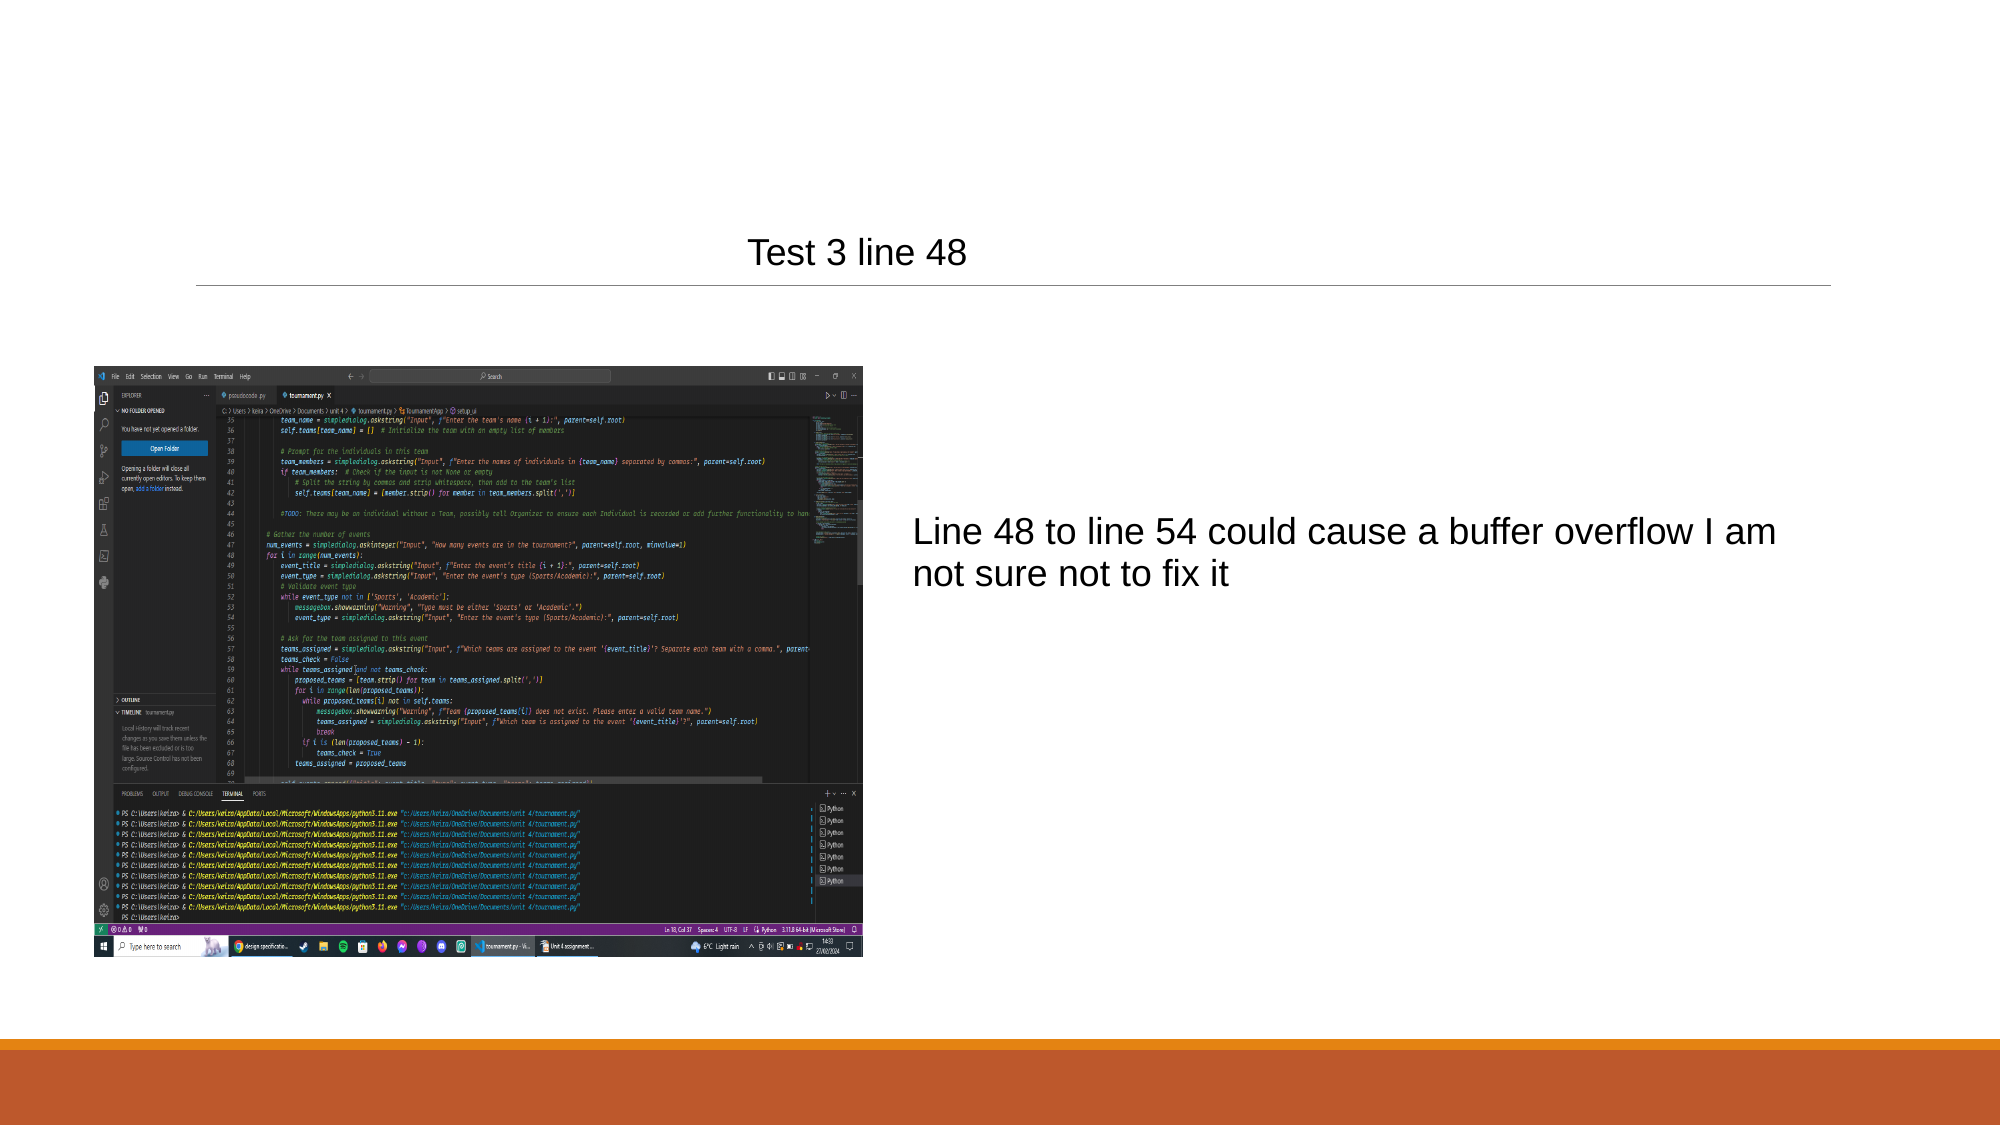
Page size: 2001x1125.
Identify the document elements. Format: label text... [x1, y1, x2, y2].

text_box Test 3 line 48 [732, 224, 1004, 282]
text_box Line 48 to line 54 could cause a buffer overflow I am not sure not to fix it [897, 503, 1820, 603]
picture [94, 366, 863, 957]
